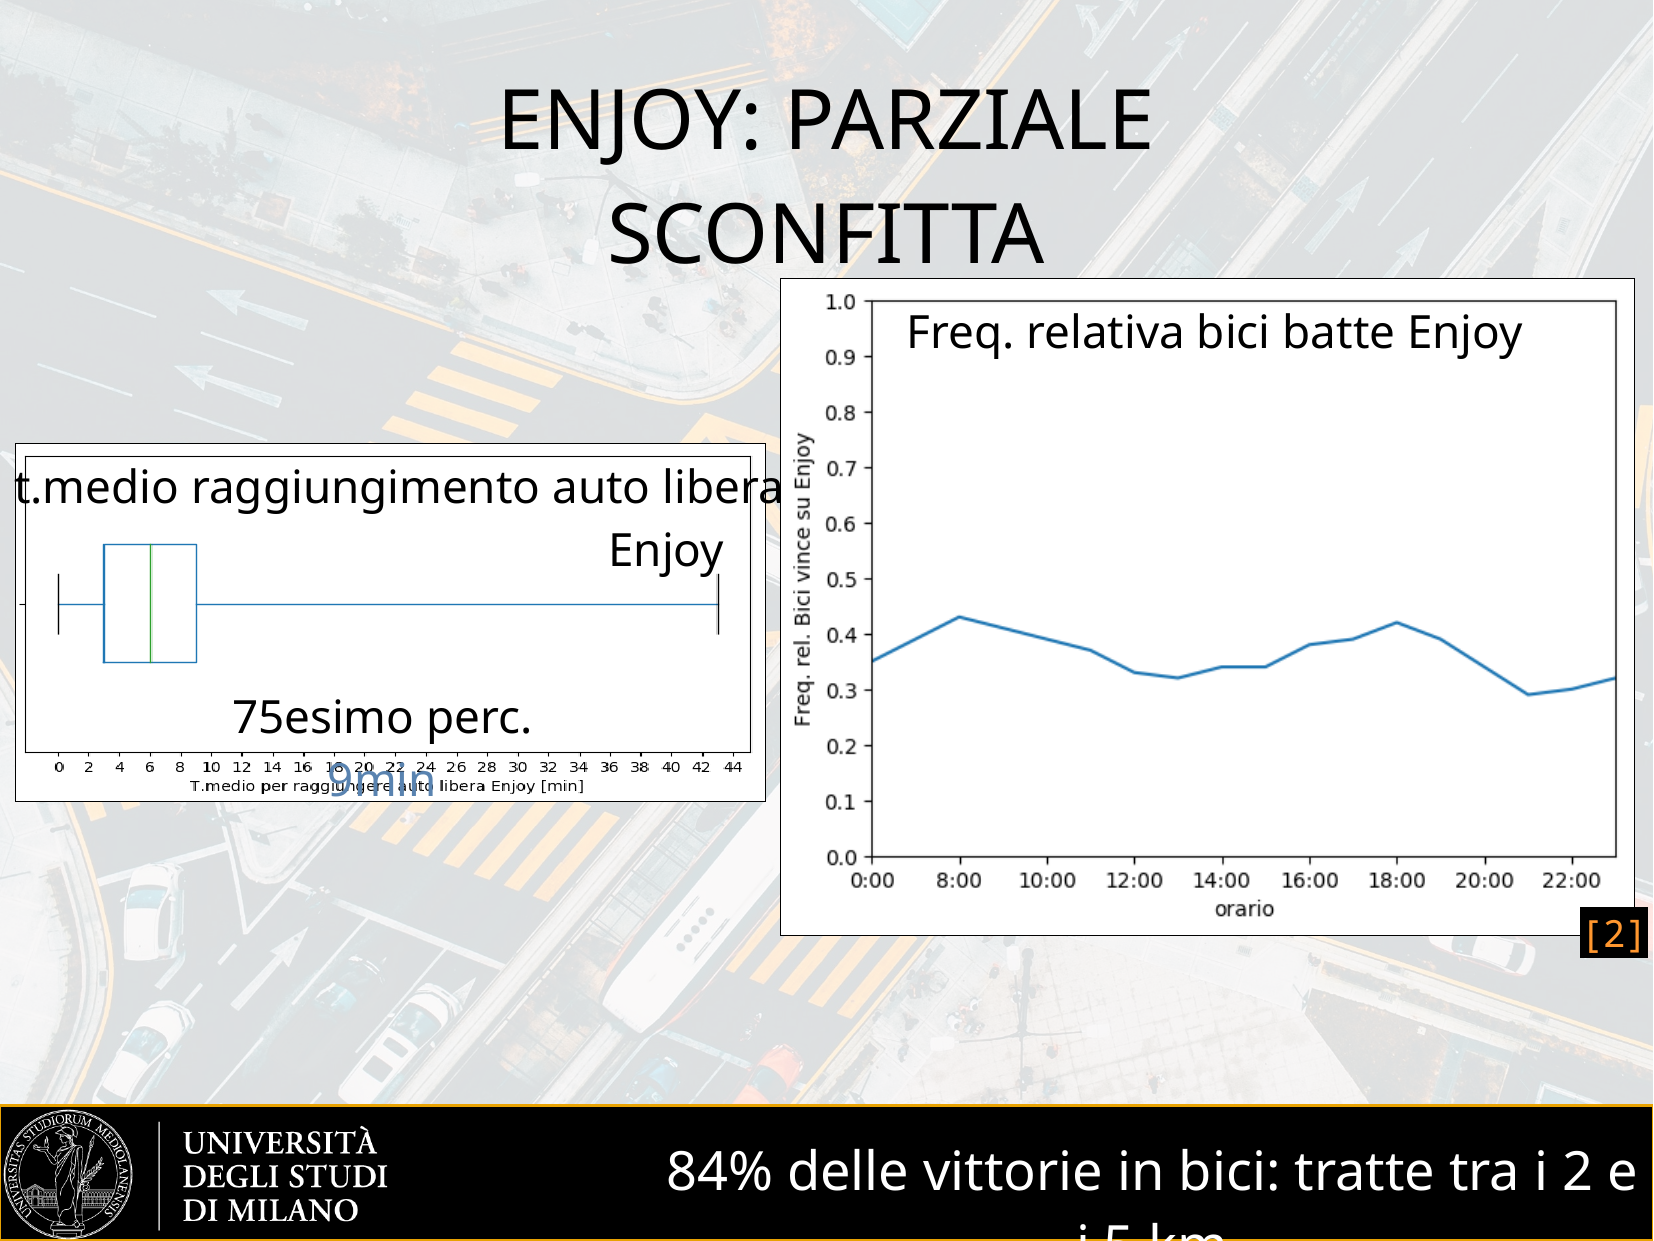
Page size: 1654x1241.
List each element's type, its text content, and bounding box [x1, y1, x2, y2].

text_box [0, 1105, 1653, 1241]
text_box [2] [1539, 900, 1653, 976]
text_box Freq. relativa bici batte Enjoy [794, 292, 1635, 403]
text_box 75esimo perc. 9min [180, 677, 586, 768]
picture [15, 443, 766, 447]
picture [780, 278, 1635, 936]
text_box t.medio raggiungimento auto libera Enjoy [0, 447, 820, 583]
picture [0, 1106, 391, 1241]
text_box 84% delle vittorie in bici: tratte tra i 2 e i 5 km [648, 1125, 1653, 1241]
picture [15, 583, 766, 802]
text_box ENJOY: PARZIALE SCONFITTA [280, 53, 1373, 196]
